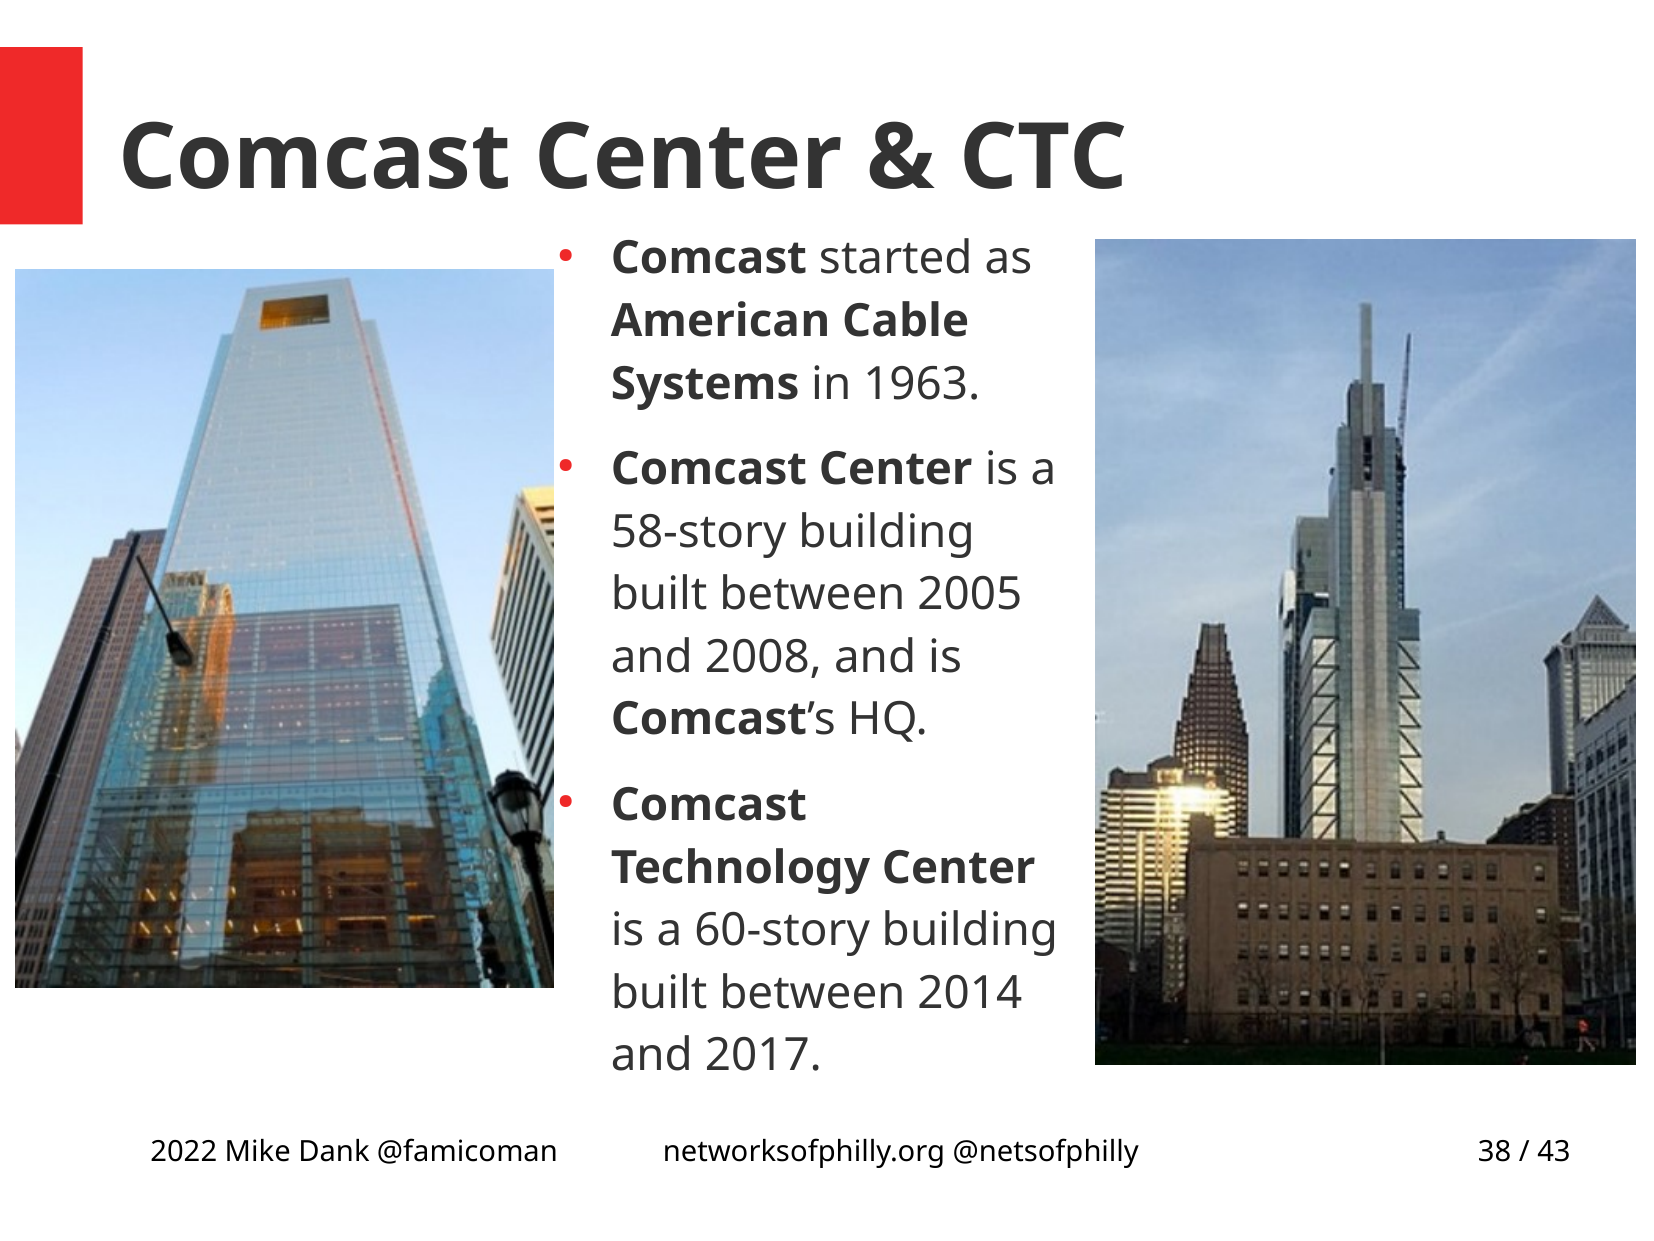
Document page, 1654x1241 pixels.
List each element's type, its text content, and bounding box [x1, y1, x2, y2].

list Comcast started as American Cable Systems in 1963. Comcast Center is a 58-story building built between 2005 and 2008, and is Comcast’s HQ. Comcast Technology Center is a 60-story building built between 2014 and 2017. [540, 225, 1066, 976]
title Comcast Center & CTC [118, 49, 1571, 257]
picture [1095, 239, 1636, 1066]
picture [15, 269, 554, 988]
